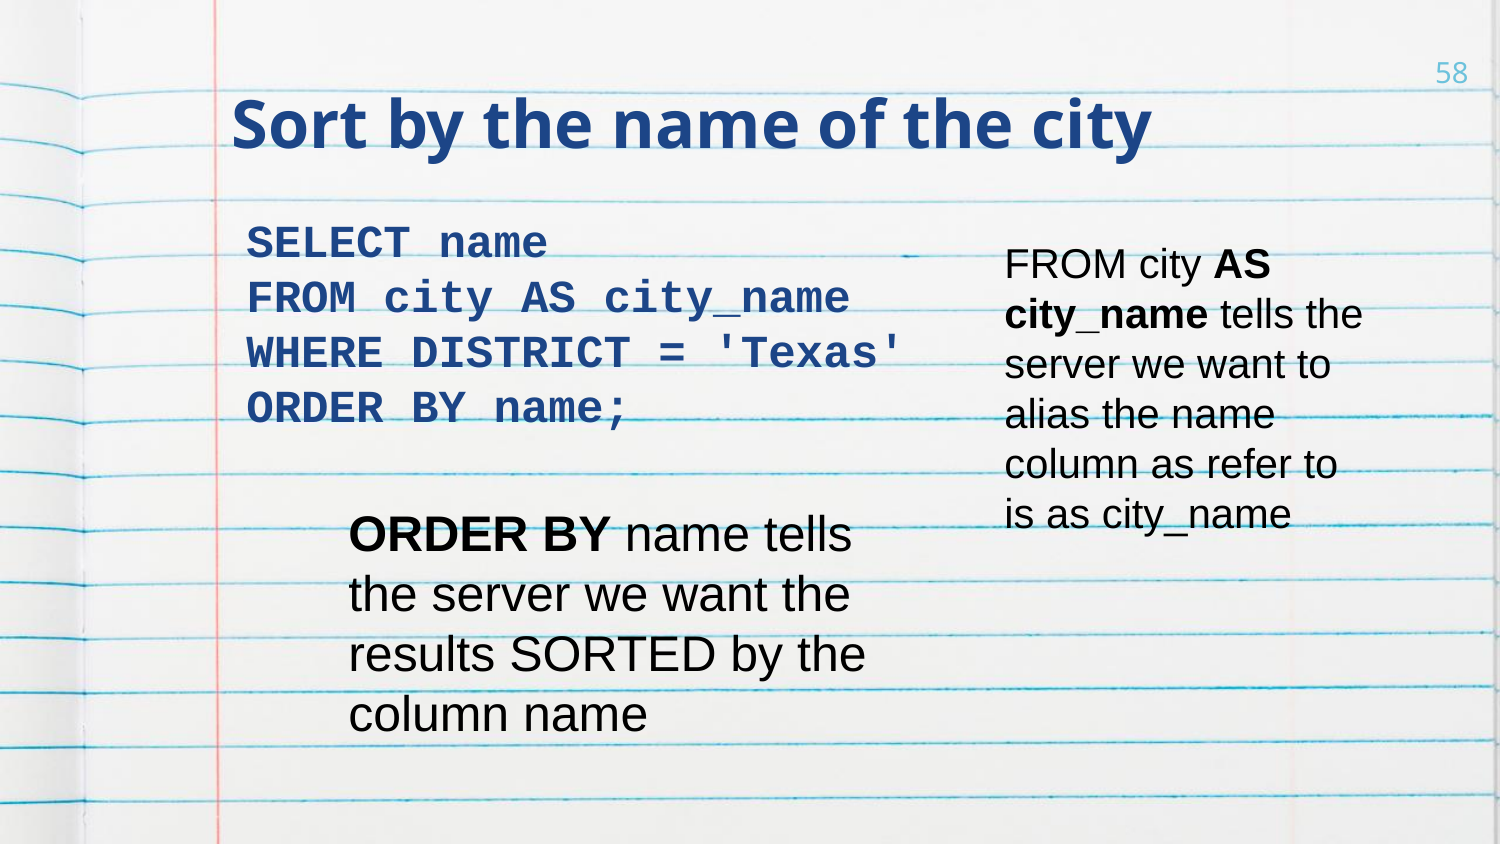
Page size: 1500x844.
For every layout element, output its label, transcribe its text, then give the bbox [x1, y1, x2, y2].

text_box ORDER BY name tells the server we want the results SORTED by the column name [333, 493, 950, 752]
title Sort by the name of the city [231, 21, 1425, 162]
list SELECT name FROM city AS city_name WHERE DISTRICT = 'Texas' ORDER BY name; [231, 211, 910, 494]
text_box FROM city AS city_name tells the server we want to alias the name column as refer to is as city_name [989, 229, 1389, 548]
picture [0, 0, 1500, 844]
slide_number <number> [1378, 41, 1469, 107]
